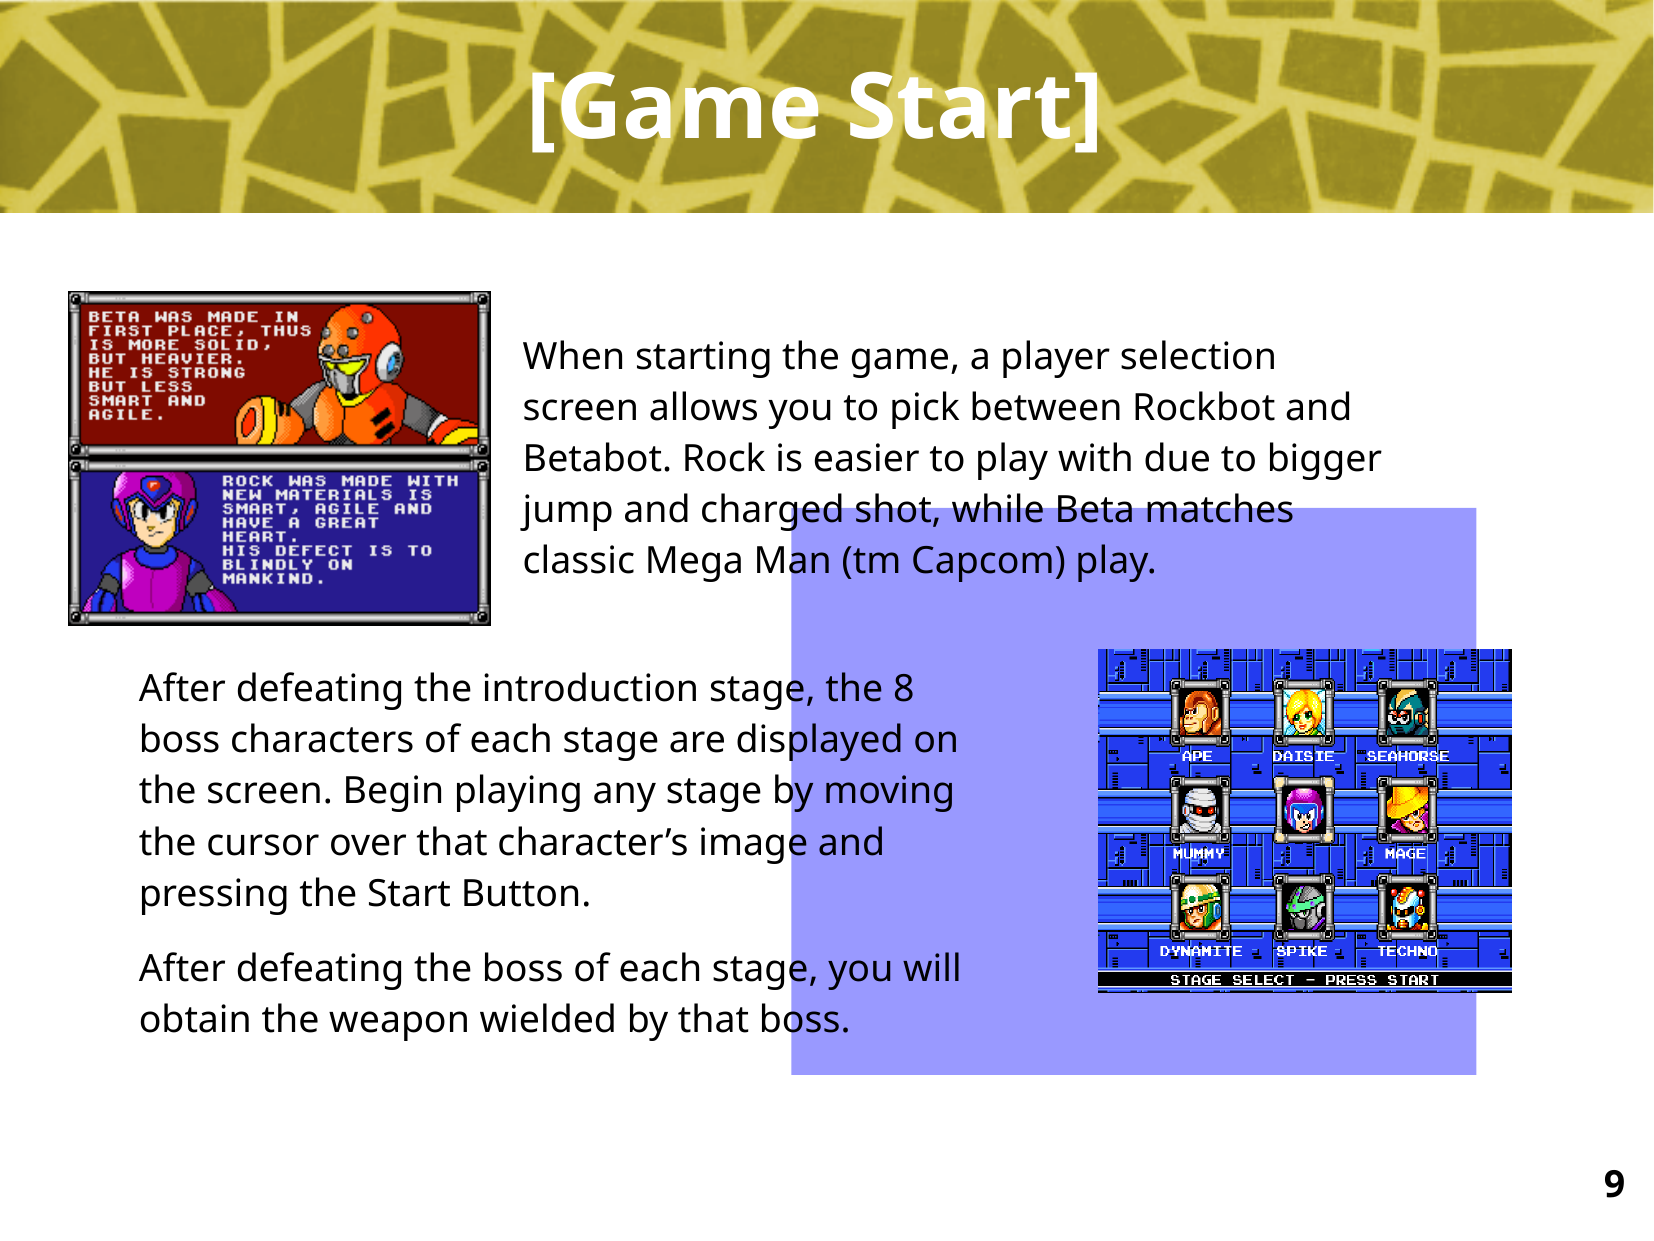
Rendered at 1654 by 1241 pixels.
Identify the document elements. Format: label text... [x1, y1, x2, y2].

text_box When starting the game, a player selection screen allows you to pick between Rockbot and Betabot. Rock is easier to play with due to bigger jump and charged shot, while Beta matches classic Mega Man (tm Capcom) play. [507, 322, 1400, 583]
title [Game Start] [70, 0, 1559, 208]
picture [1098, 649, 1512, 993]
picture [68, 291, 491, 626]
text_box After defeating the introduction stage, the 8 boss characters of each stage are displayed on the screen. Begin playing any stage by moving the cursor over that character’s image and pressing the Start Button. After defeating the boss of each stage, you will obtain the weapon wielded by that boss. [124, 654, 999, 1112]
text_box [791, 507, 1477, 1075]
picture [0, 0, 1654, 213]
